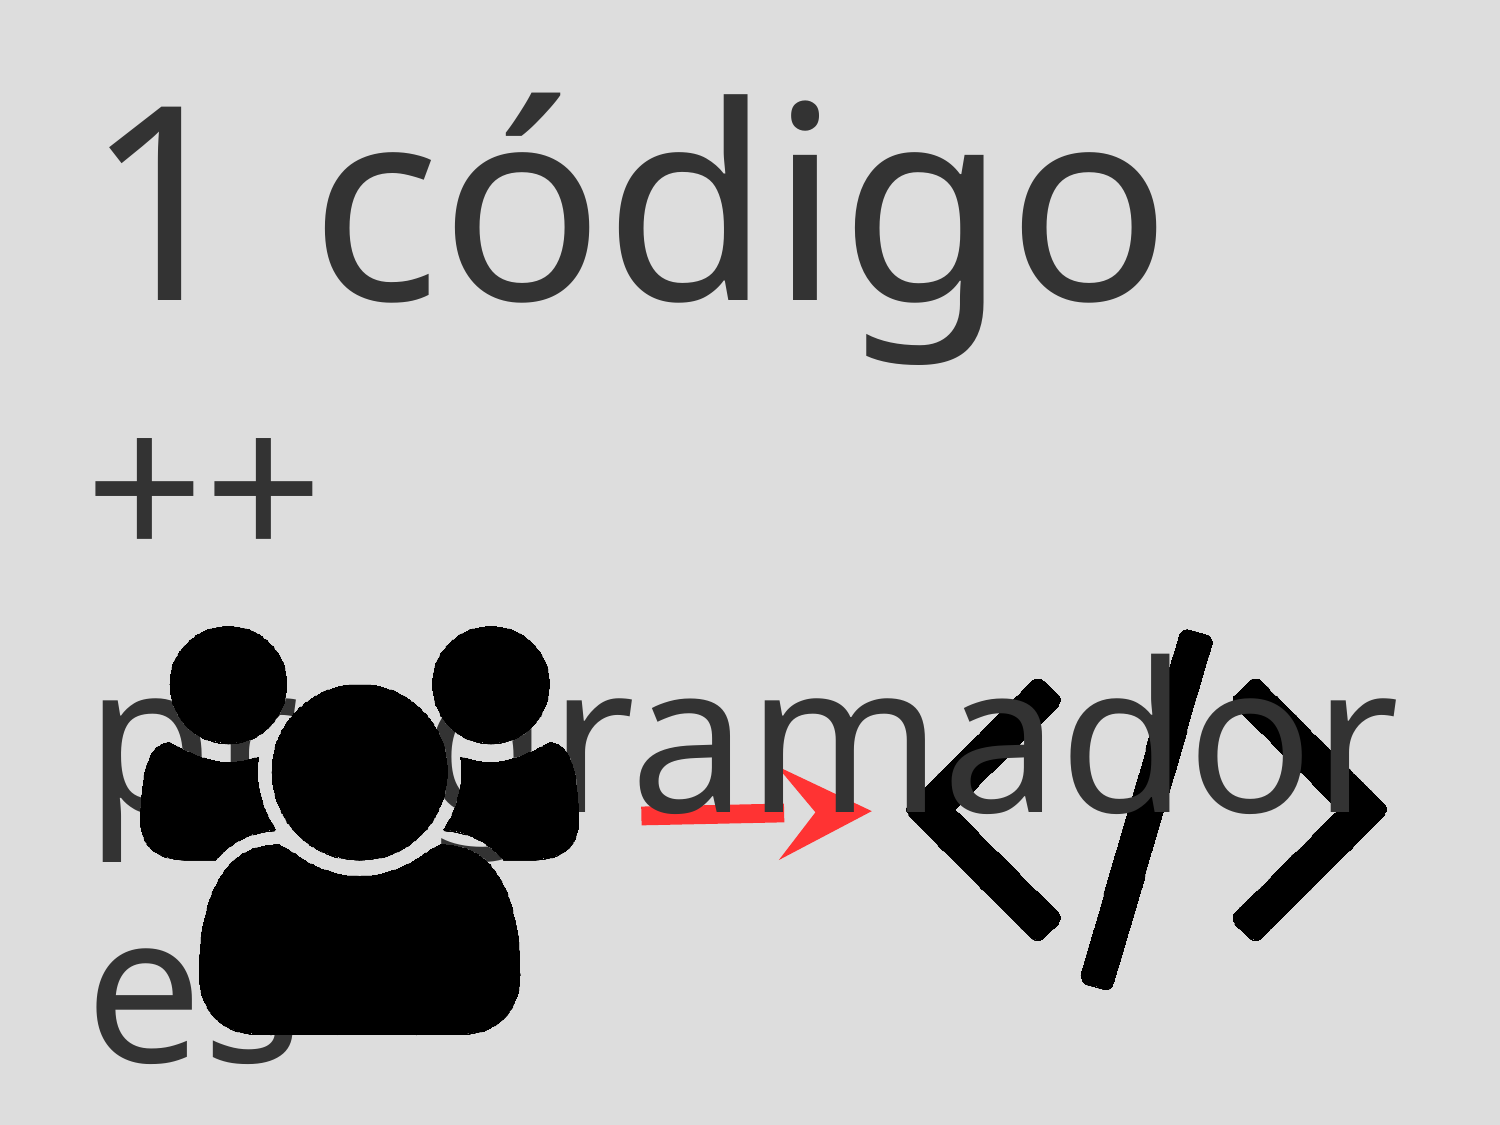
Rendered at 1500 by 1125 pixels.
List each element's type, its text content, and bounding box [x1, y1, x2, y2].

picture [132, 617, 588, 1049]
title 1 código ++ programadores [65, 15, 1416, 568]
picture [896, 617, 1395, 1008]
